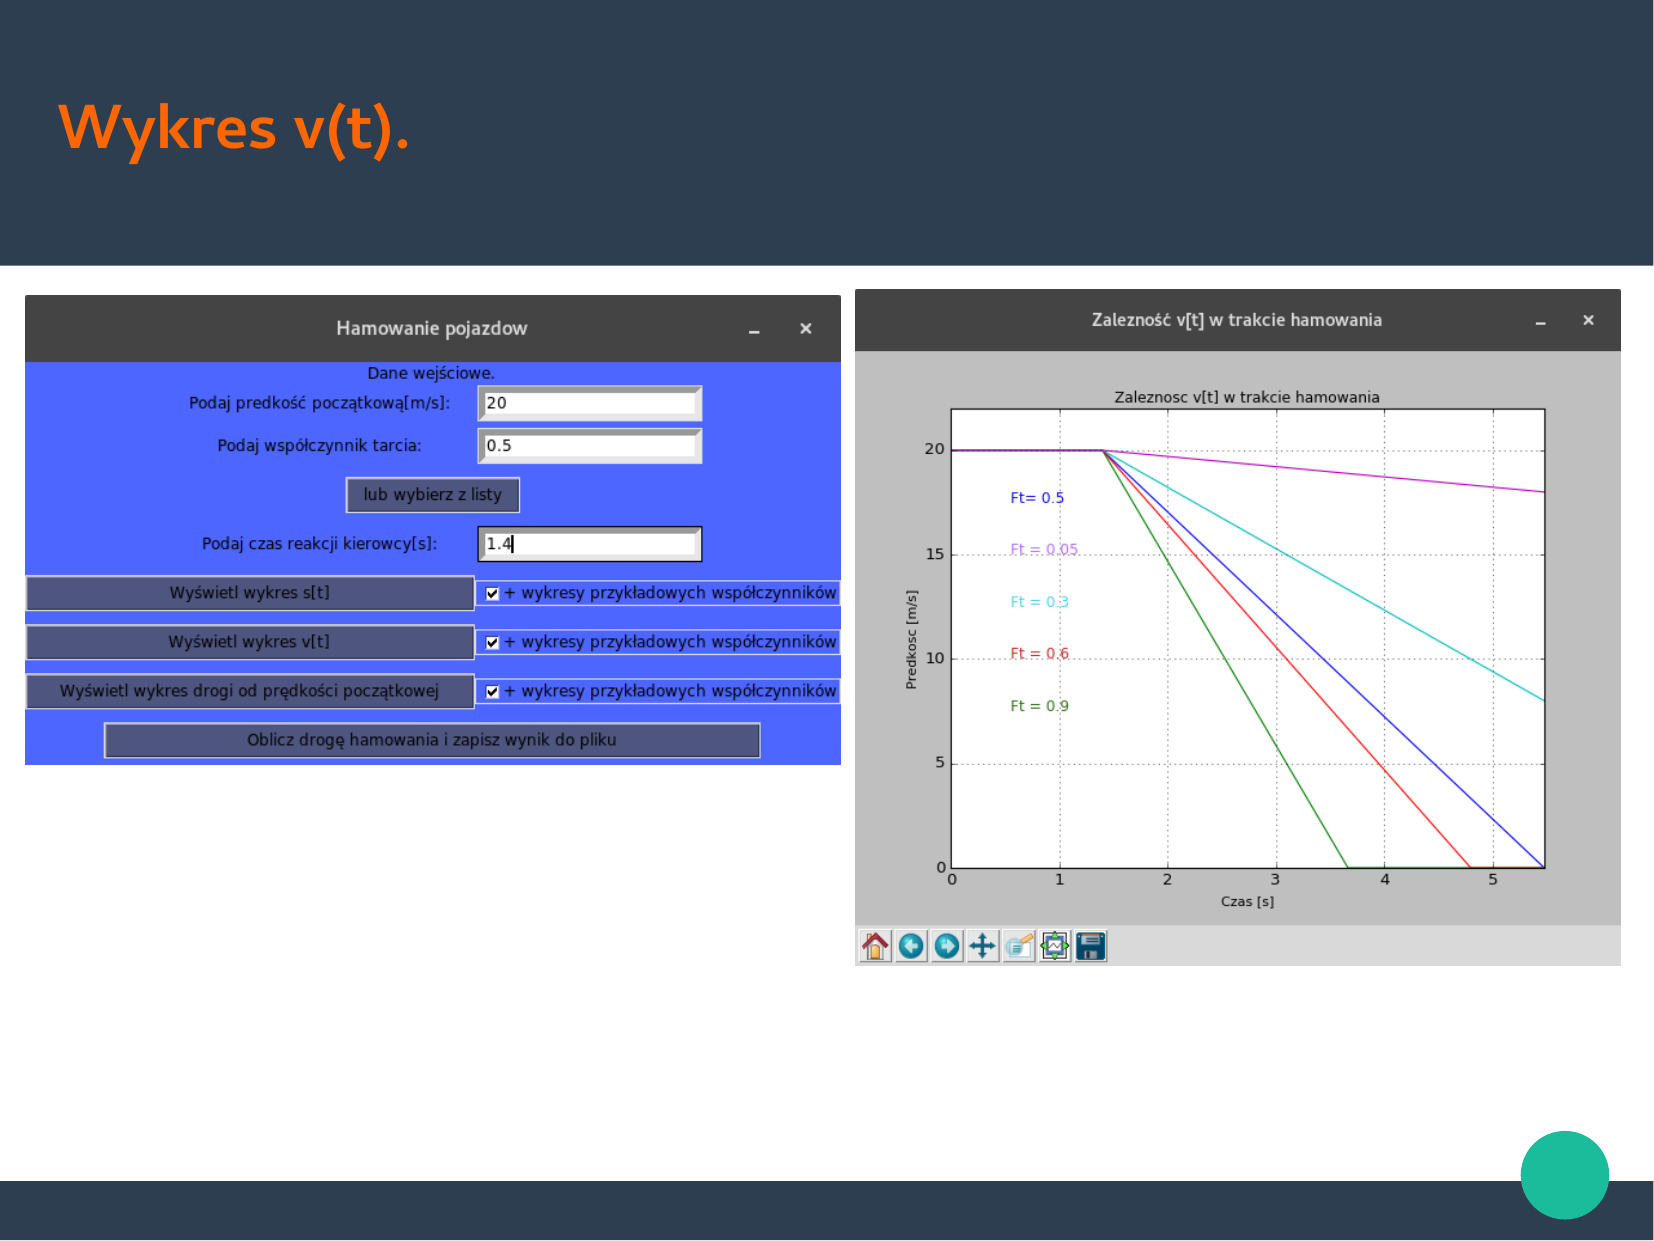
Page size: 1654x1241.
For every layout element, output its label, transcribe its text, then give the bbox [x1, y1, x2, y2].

title Wykres v(t). [59, 49, 1595, 207]
picture [855, 289, 1621, 966]
picture [25, 295, 841, 766]
